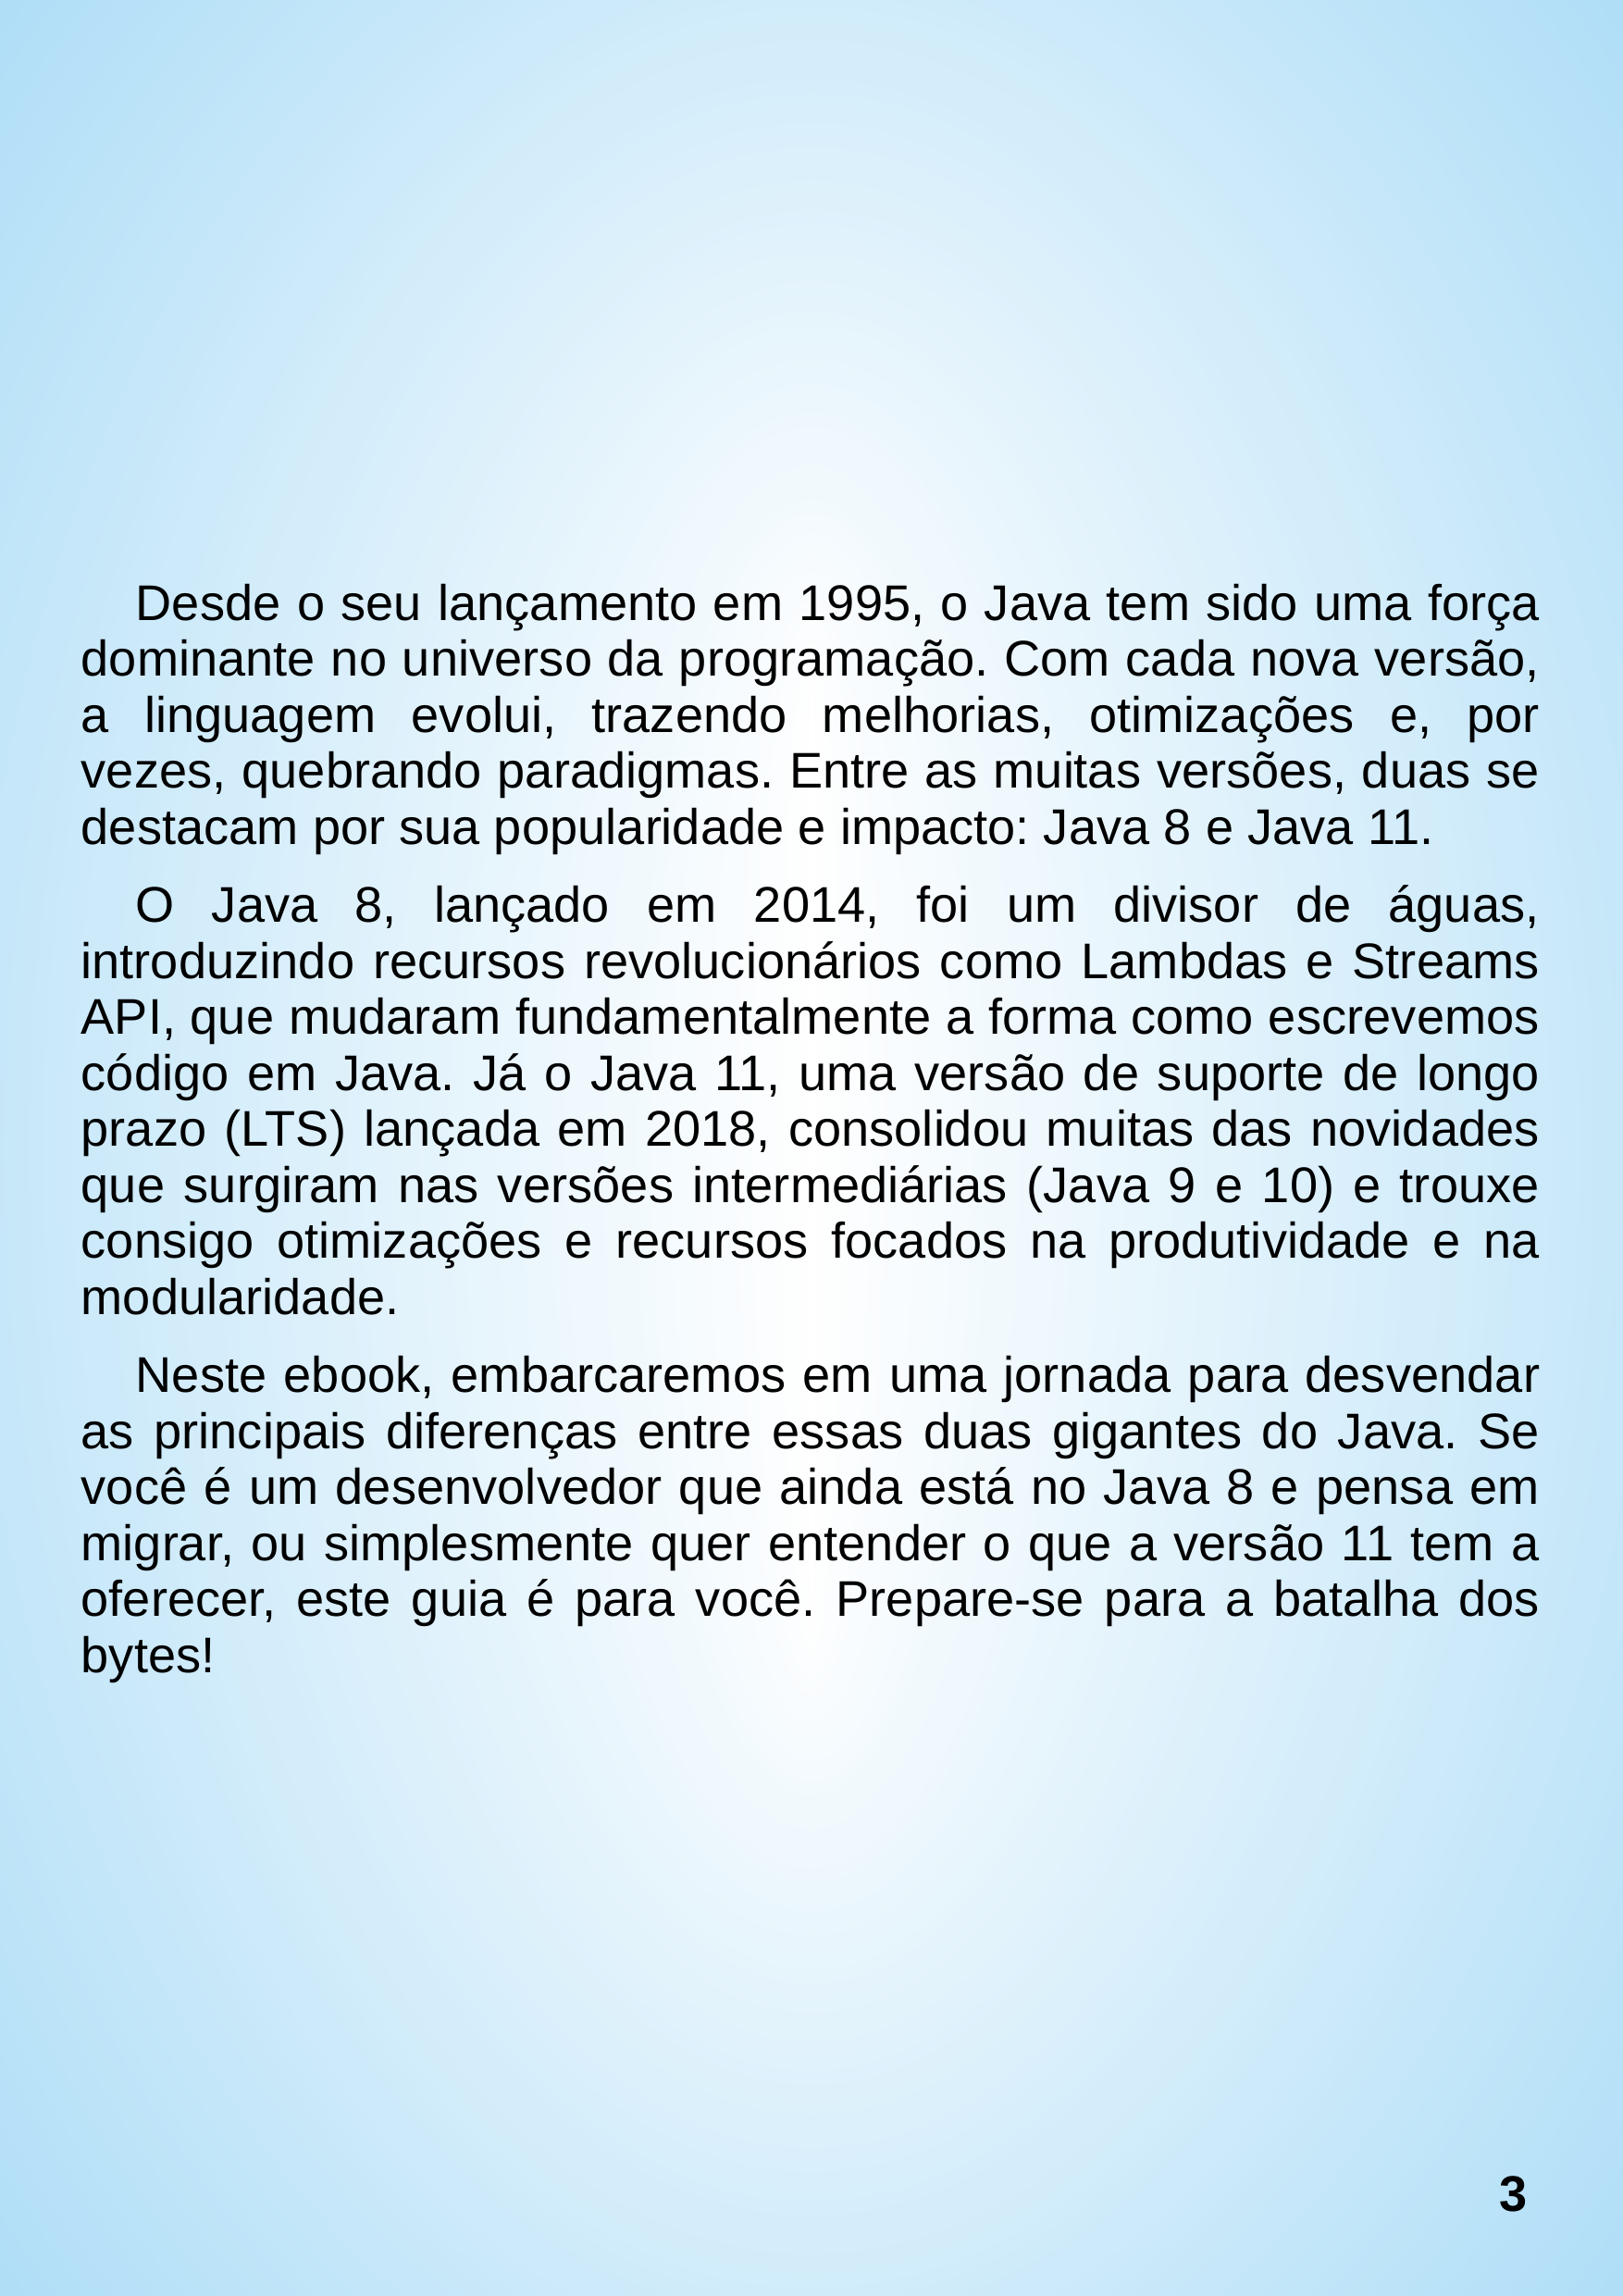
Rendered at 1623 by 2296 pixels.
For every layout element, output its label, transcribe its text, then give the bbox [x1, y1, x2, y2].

subtitle Desde o seu lançamento em 1995, o Java tem sido uma força dominante no universo da programação. Com cada nova versão, a linguagem evolui, trazendo melhorias, otimizações e, por vezes, quebrando paradigmas. Entre as muitas versões, duas se destacam por sua popularidade e impacto: Java 8 e Java 11. O Java 8, lançado em 2014, foi um divisor de águas, introduzindo recursos revolucionários como Lambdas e Streams API, que mudaram fundamentalmente a forma como escrevemos código em Java. Já o Java 11, uma versão de suporte de longo prazo (LTS) lançada em 2018, consolidou muitas das novidades que surgiram nas versões intermediárias (Java 9 e 10) e trouxe consigo otimizações e recursos focados na produtividade e na modularidade. Neste ebook, embarcaremos em uma jornada para desvendar as principais diferenças entre essas duas gigantes do Java. Se você é um desenvolvedor que ainda está no Java 8 e pensa em migrar, ou simplesmente quer entender o que a versão 11 tem a oferecer, este guia é para você. Prepare-se para a batalha dos bytes! [81, 41, 1542, 2262]
